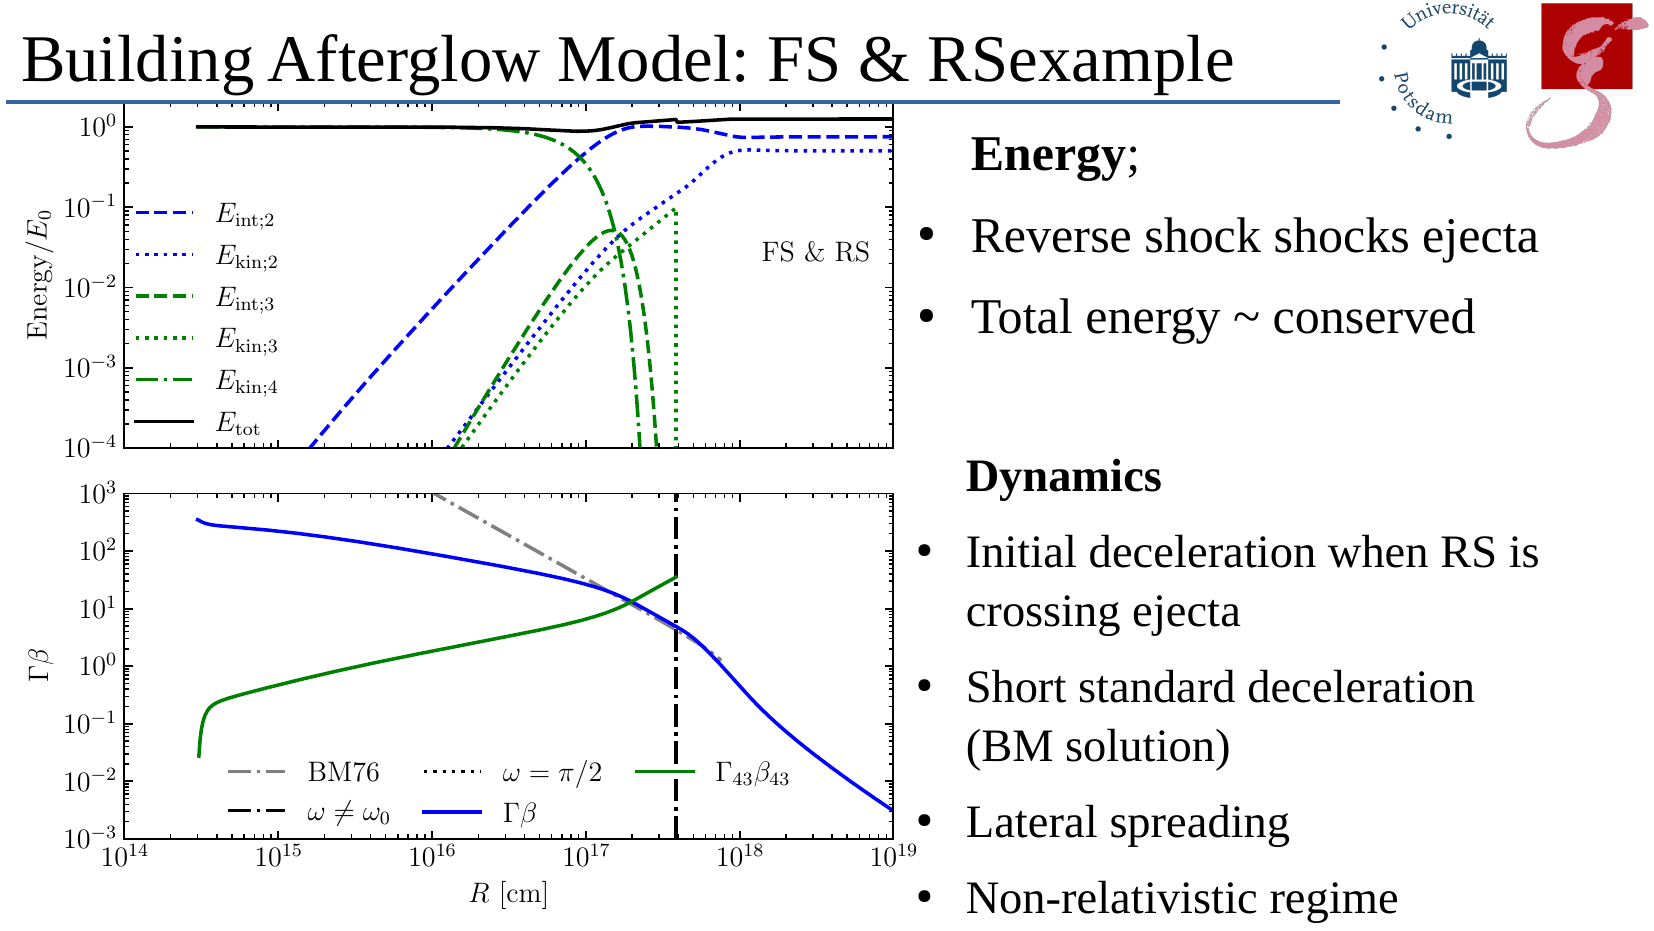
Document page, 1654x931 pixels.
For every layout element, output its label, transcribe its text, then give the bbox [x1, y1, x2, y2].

picture [5, 82, 938, 931]
title Building Afterglow Model: FS & RSexample [20, 0, 1375, 118]
picture [1375, 0, 1654, 154]
list Energy; Reverse shock shocks ejecta Total energy ~ conserved [900, 117, 1654, 413]
list Dynamics Initial deceleration when RS is crossing ejecta Short standard deceleration (BM solution) Lateral spreading Non-relativistic regime [900, 442, 1654, 931]
